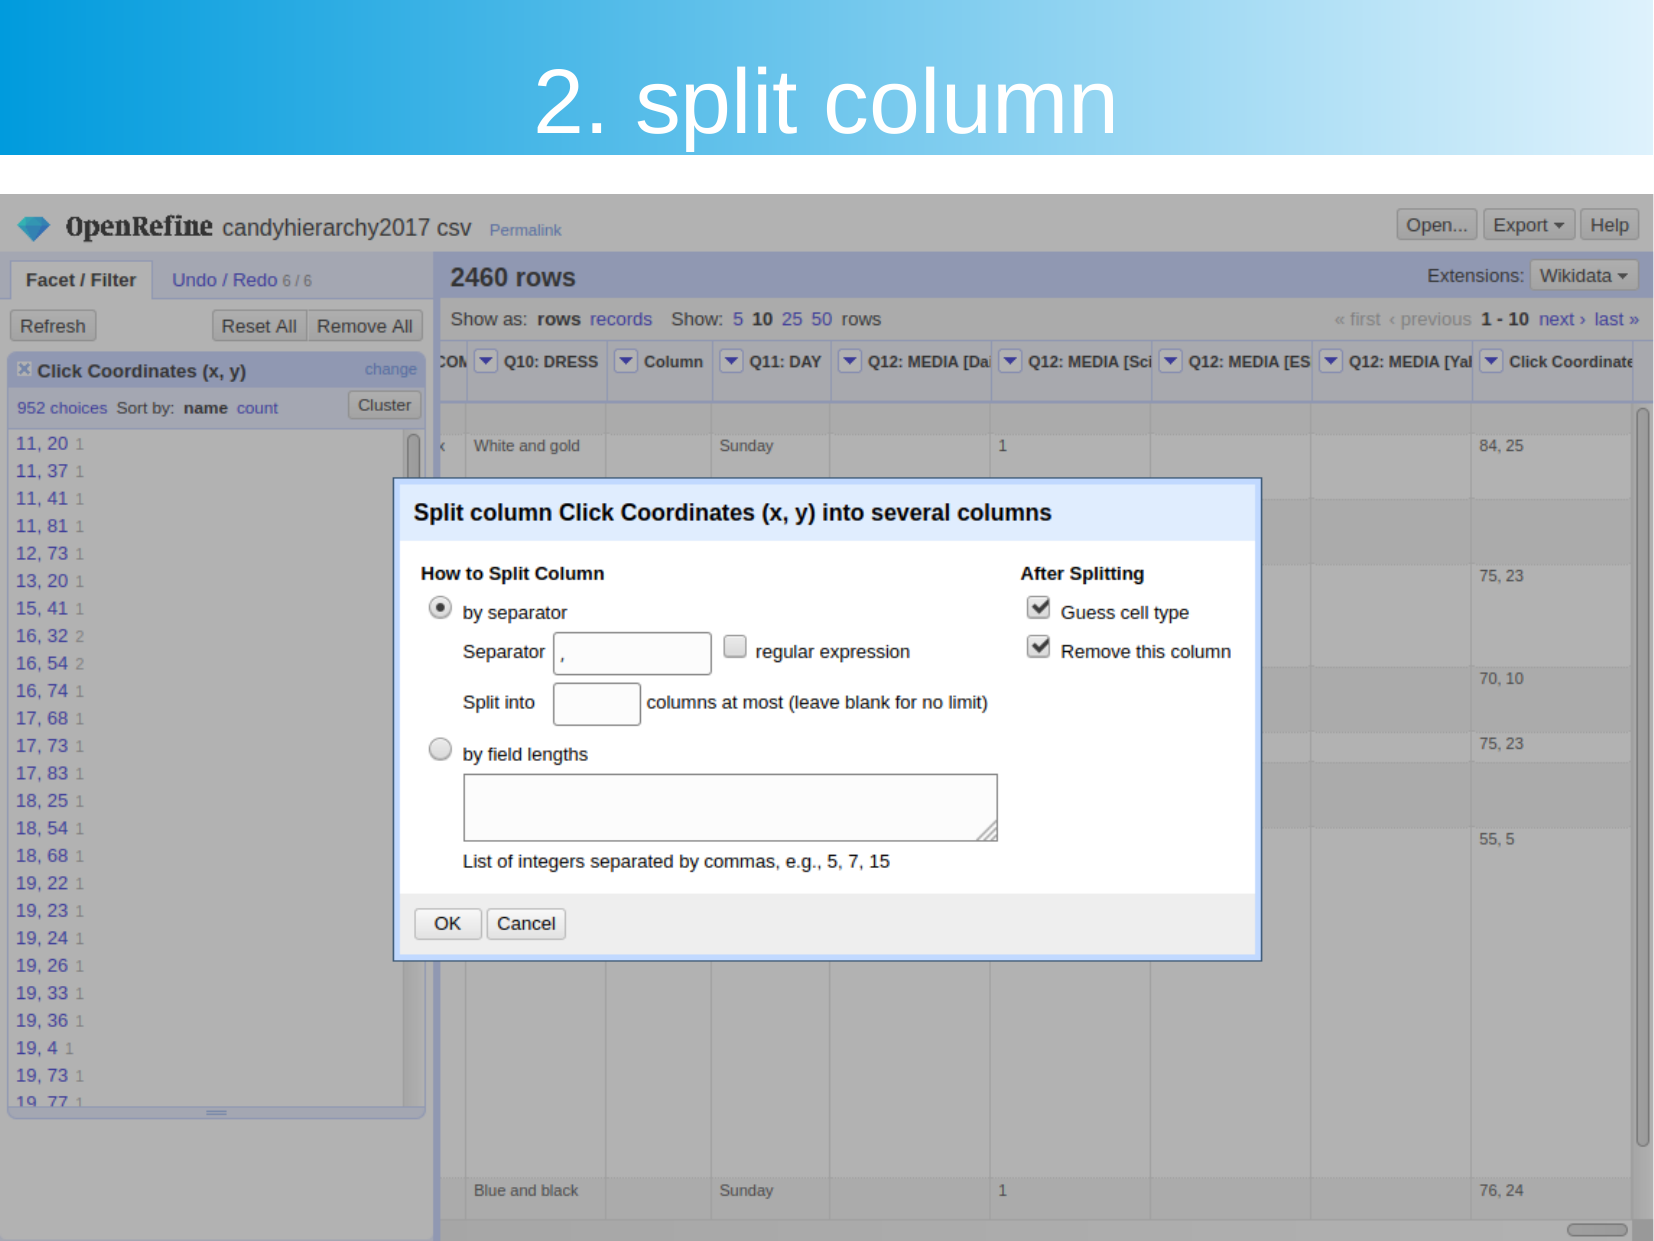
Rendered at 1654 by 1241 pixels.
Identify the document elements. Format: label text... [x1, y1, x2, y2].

picture [0, 194, 1654, 1241]
title 2. split column [82, 49, 1571, 155]
